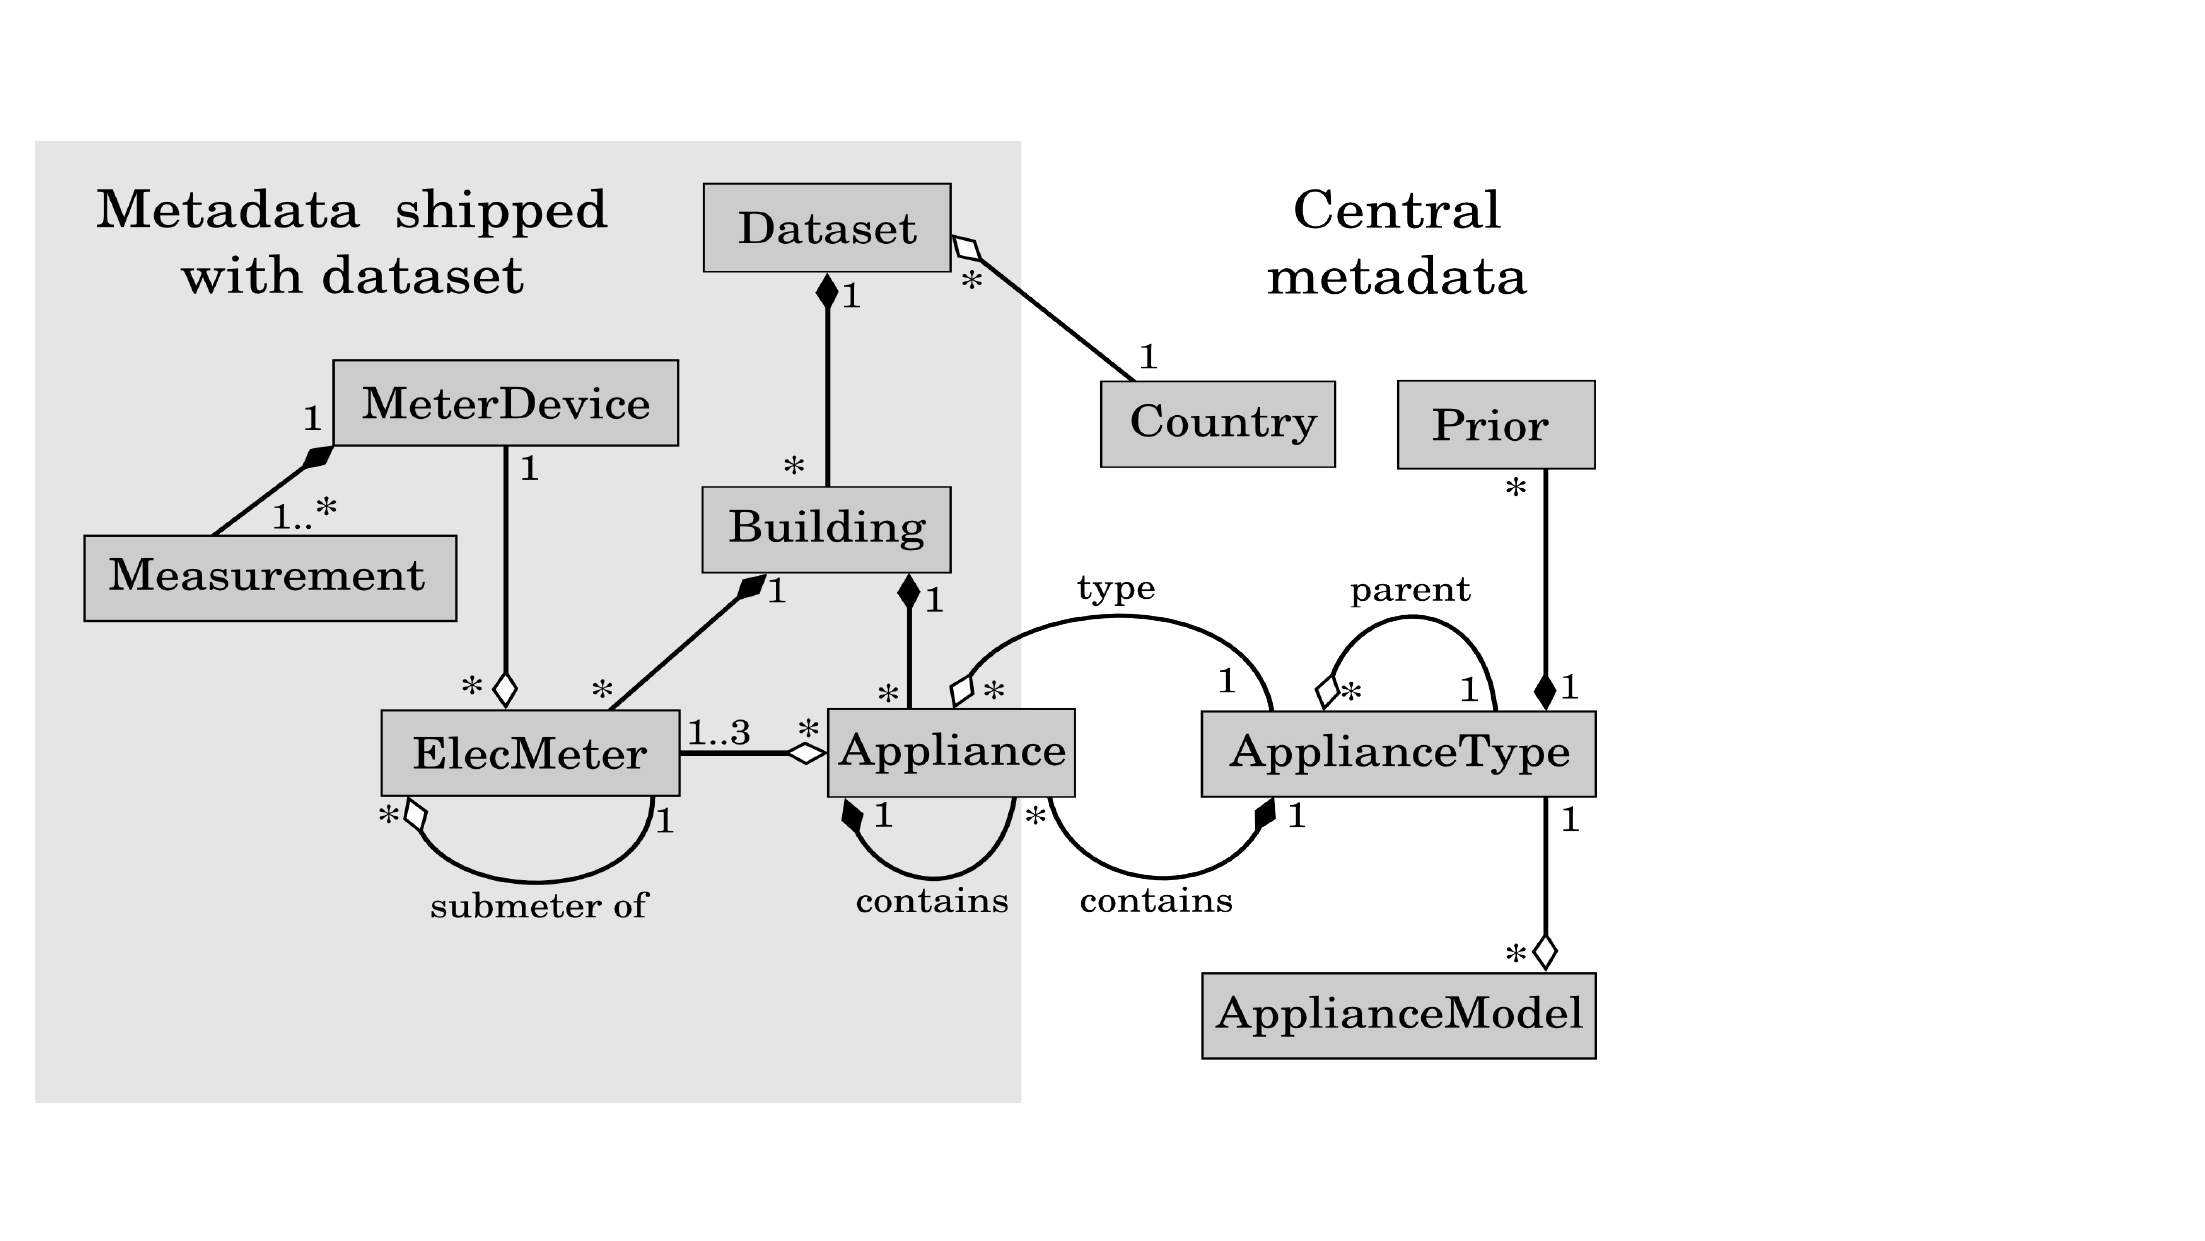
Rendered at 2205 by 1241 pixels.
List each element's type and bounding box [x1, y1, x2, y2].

picture [35, 141, 1597, 1103]
